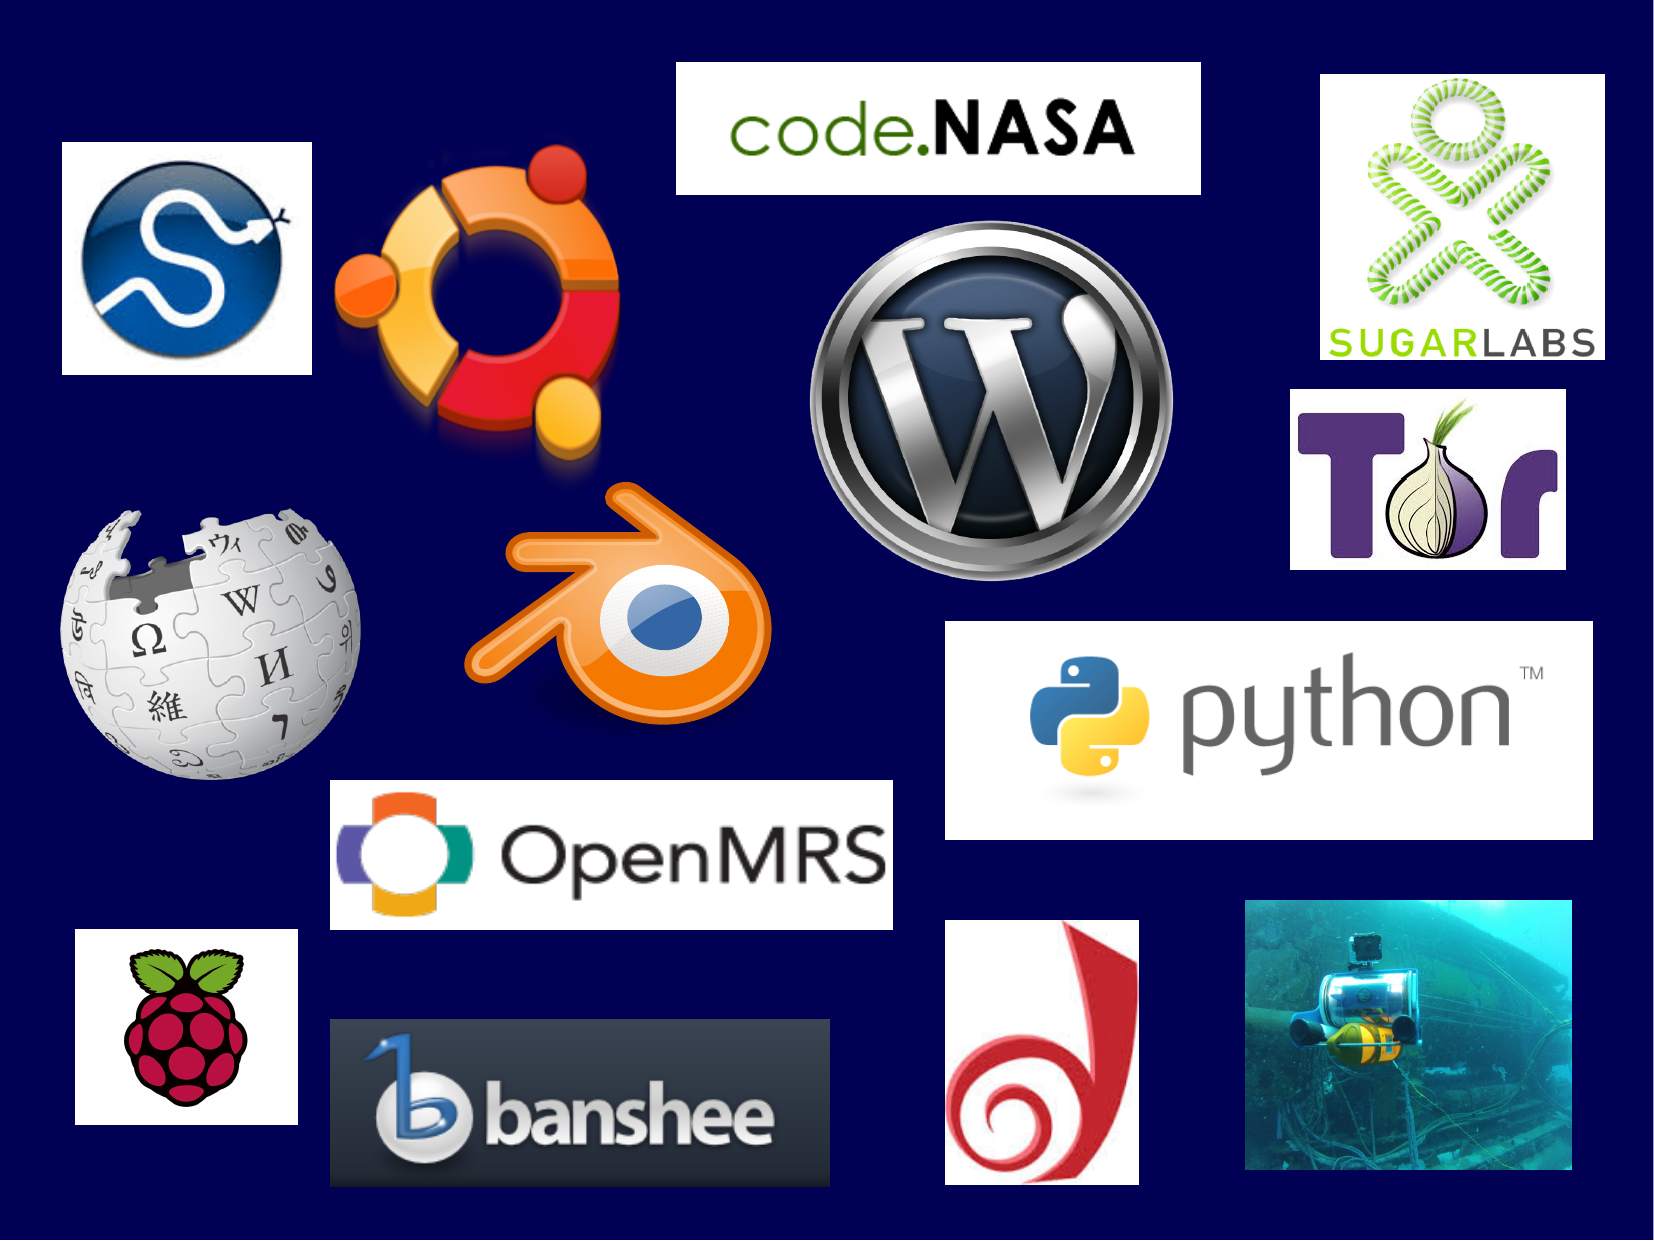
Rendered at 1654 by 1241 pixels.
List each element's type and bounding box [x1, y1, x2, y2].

picture [1290, 389, 1566, 571]
picture [330, 1019, 830, 1187]
picture [945, 920, 1139, 1186]
picture [60, 508, 893, 931]
picture [945, 621, 1593, 841]
picture [1320, 74, 1605, 360]
picture [1245, 900, 1572, 1171]
picture [62, 62, 1246, 772]
picture [75, 929, 298, 1125]
